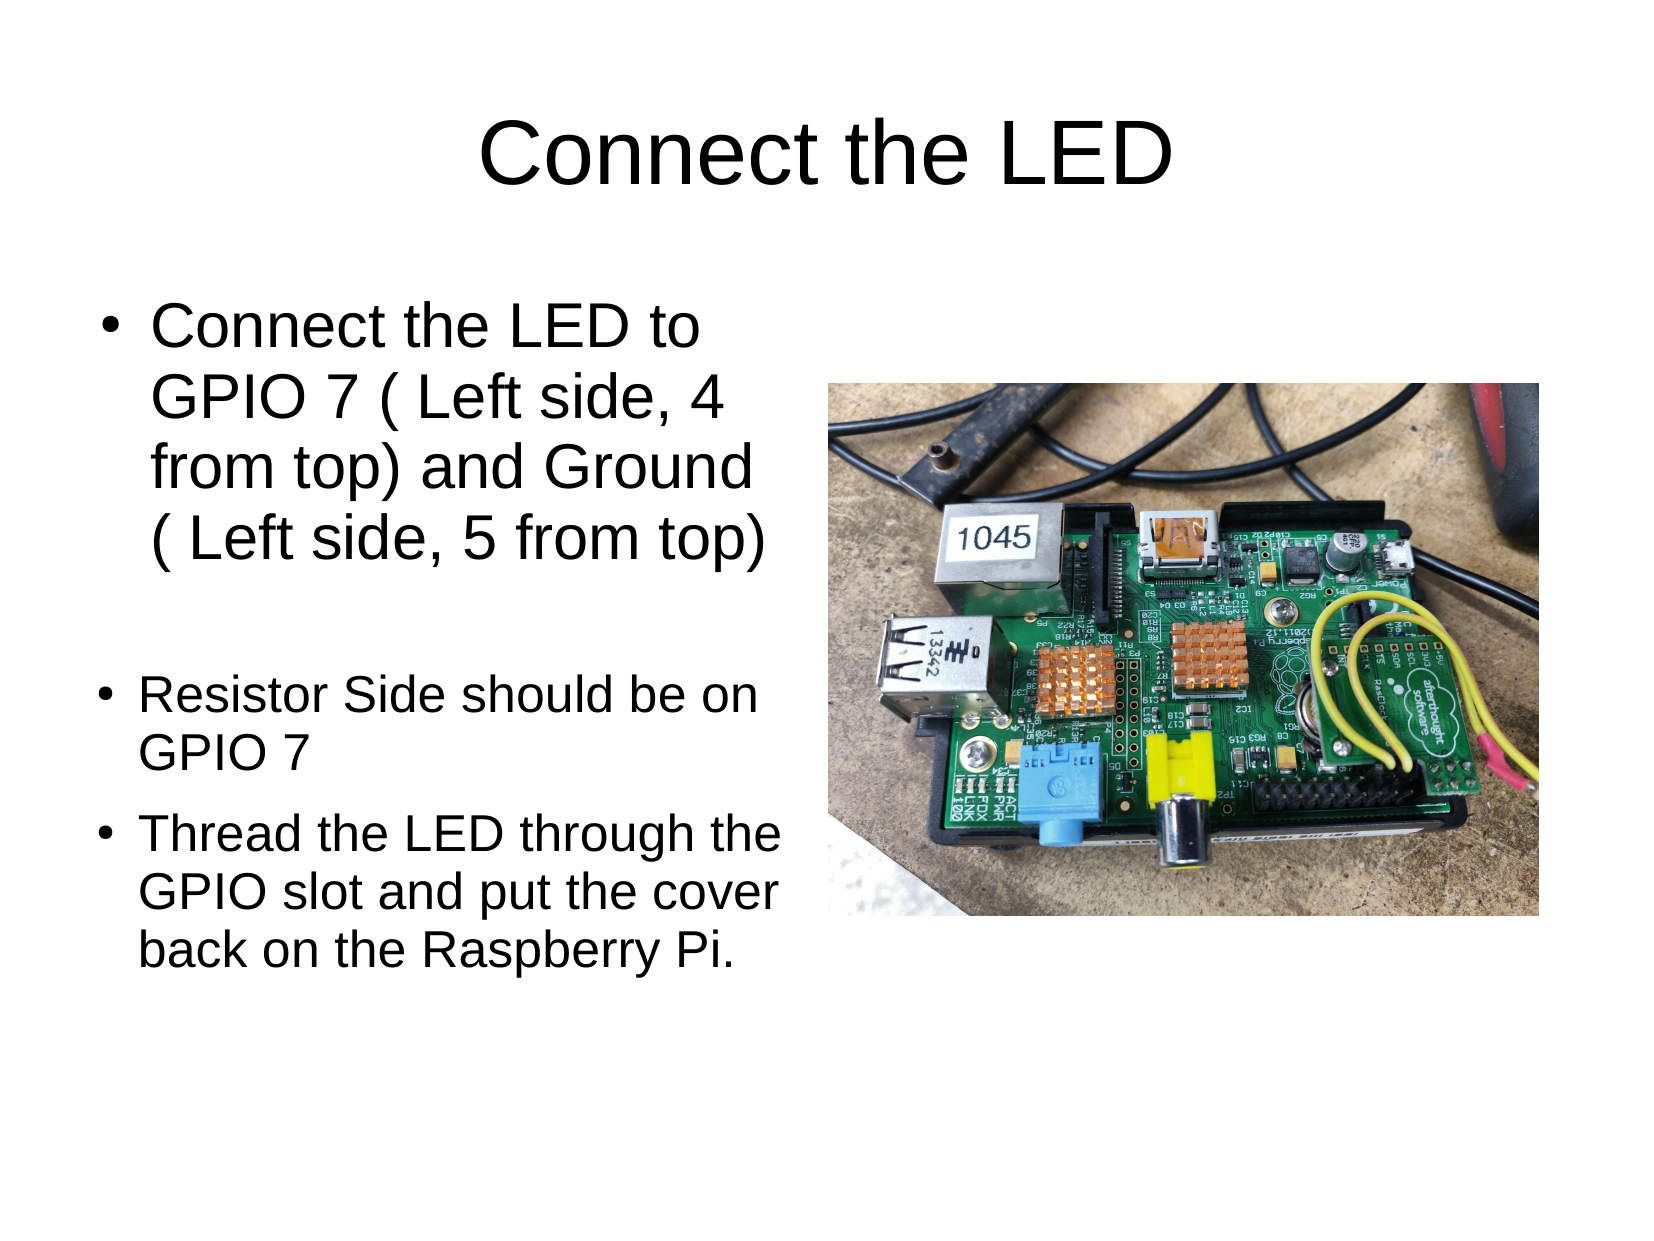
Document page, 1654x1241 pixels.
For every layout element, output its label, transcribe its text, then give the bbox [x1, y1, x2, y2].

list Connect the LED to GPIO 7 ( Left side, 4 from top) and Ground ( Left side, 5 from top) [82, 290, 793, 634]
list Resistor Side should be on GPIO 7 Thread the LED through the GPIO slot and put the cover back on the Raspberry Pi. [82, 665, 793, 1009]
picture [828, 383, 1539, 917]
title Connect the LED [82, 49, 1571, 257]
